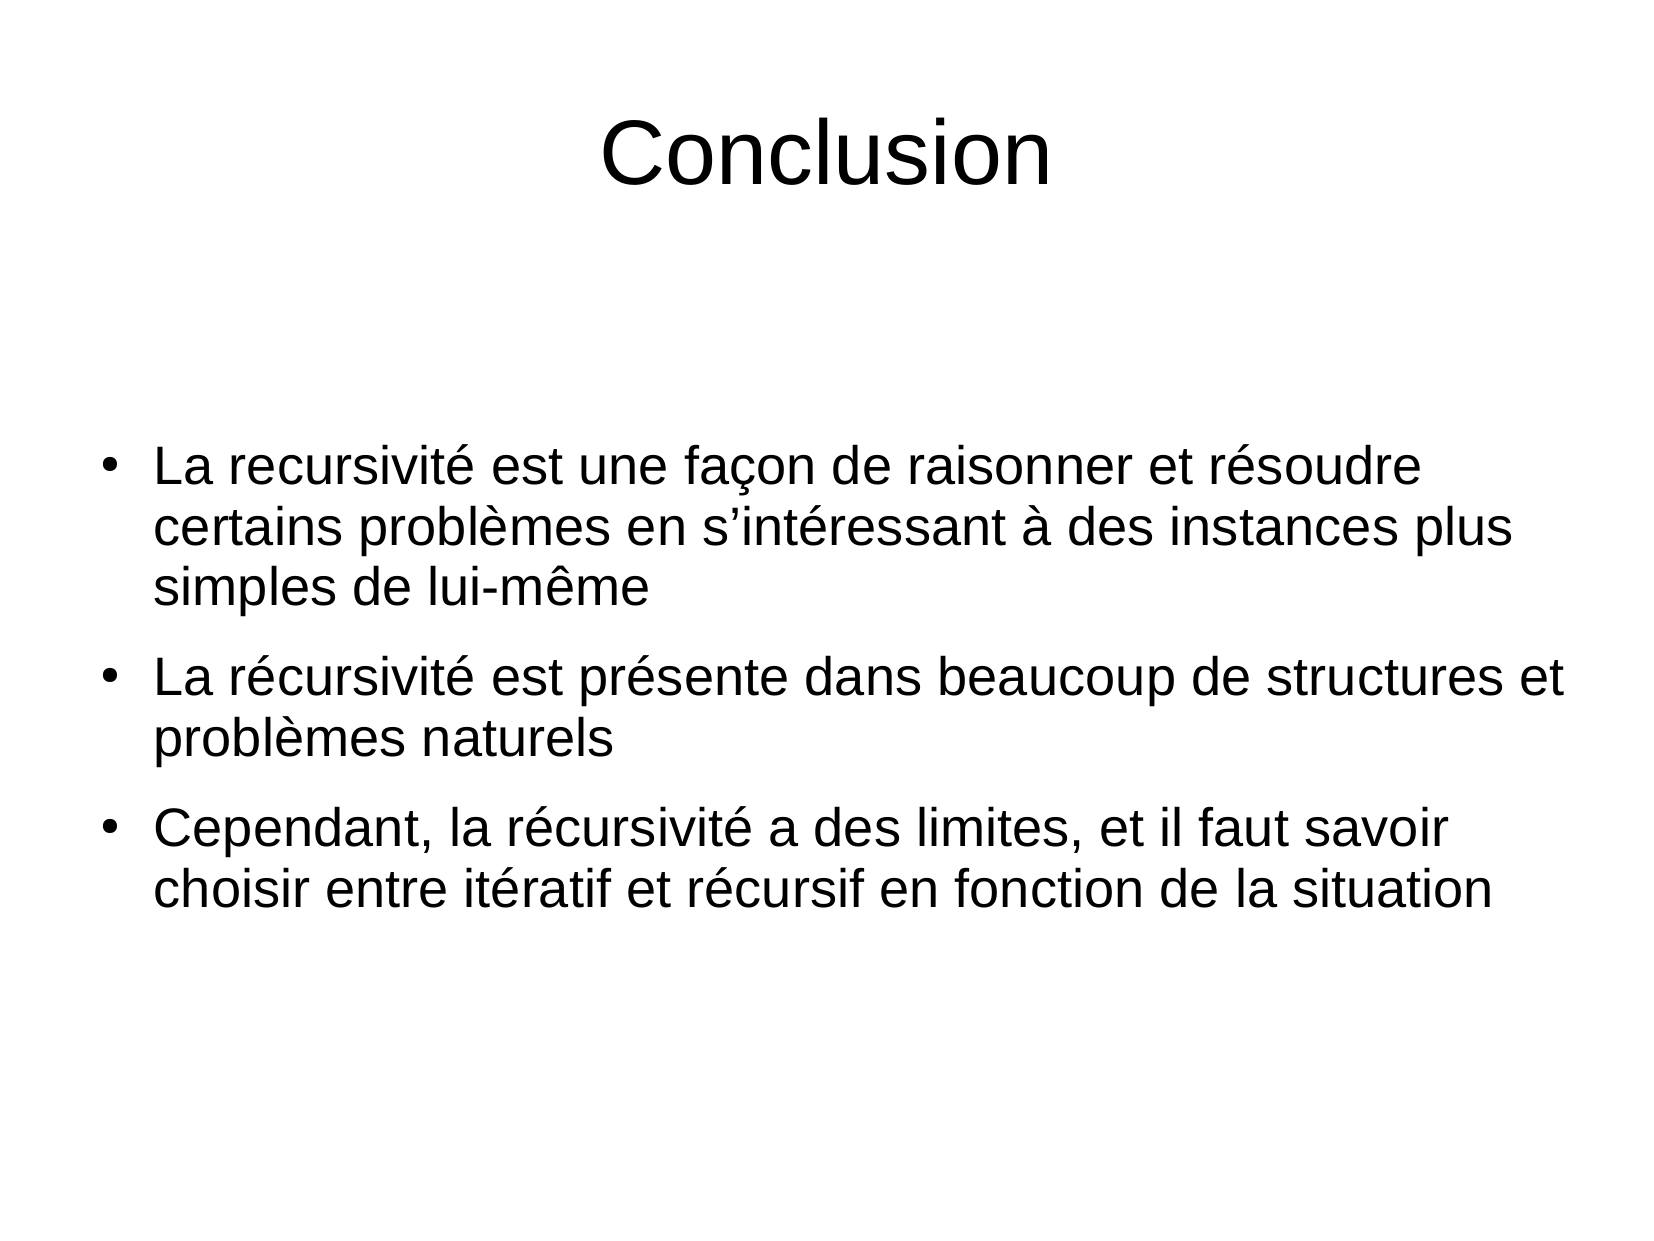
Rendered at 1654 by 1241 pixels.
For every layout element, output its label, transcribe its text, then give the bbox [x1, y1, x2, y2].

list La recursivité est une façon de raisonner et résoudre certains problèmes en s’intéressant à des instances plus simples de lui-même La récursivité est présente dans beaucoup de structures et problèmes naturels Cependant, la récursivité a des limites, et il faut savoir choisir entre itératif et récursif en fonction de la situation [82, 435, 1571, 1156]
title Conclusion [82, 49, 1571, 257]
